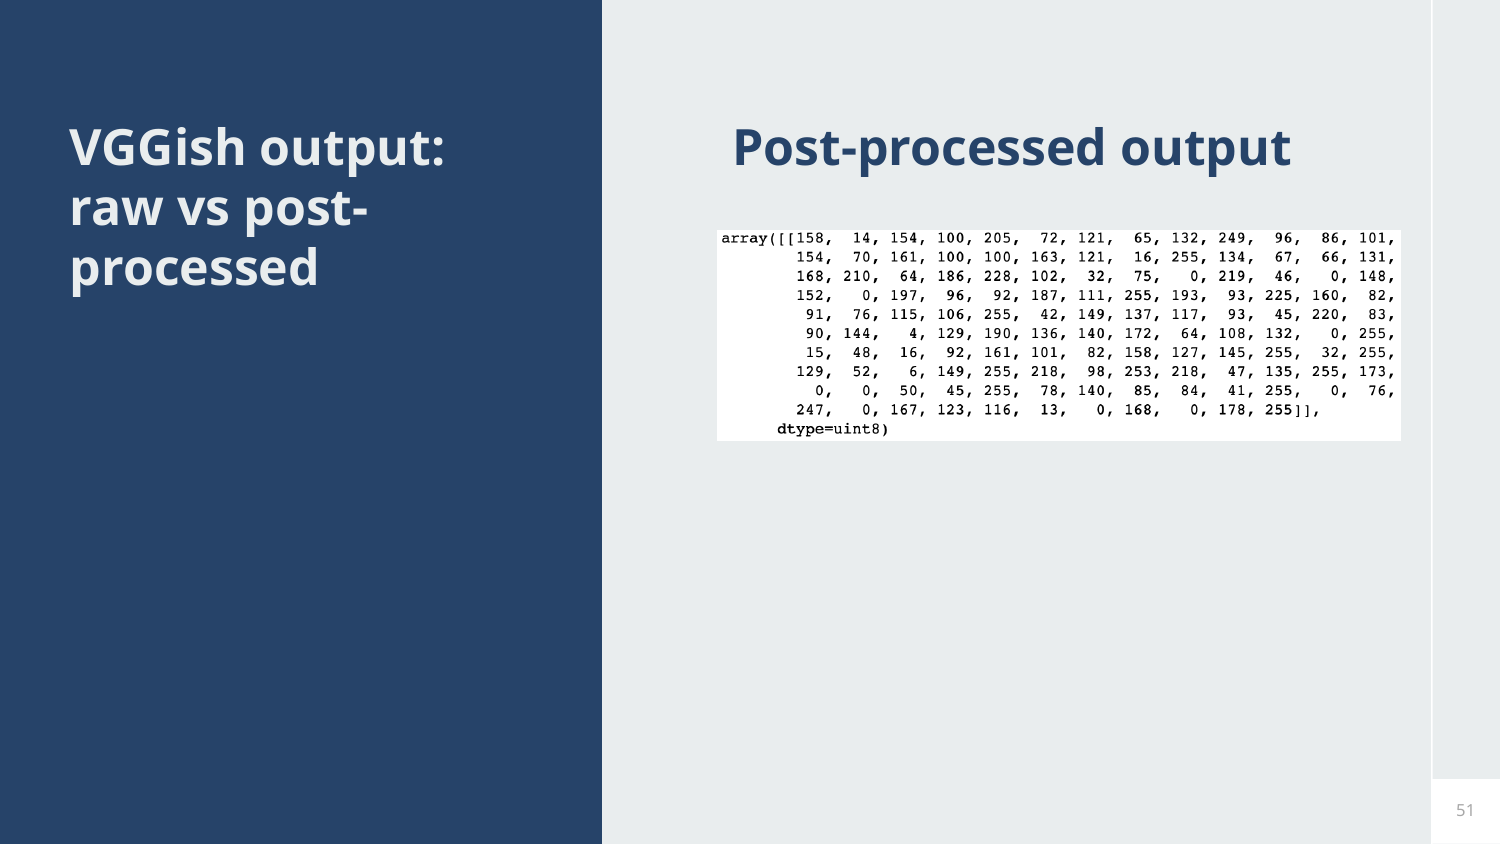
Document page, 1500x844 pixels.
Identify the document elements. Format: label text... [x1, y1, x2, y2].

title VGGish output: raw vs post-processed [54, 99, 582, 703]
picture [717, 230, 1401, 441]
title Post-processed output [717, 99, 1367, 194]
slide_number <number> [1400, 779, 1491, 844]
